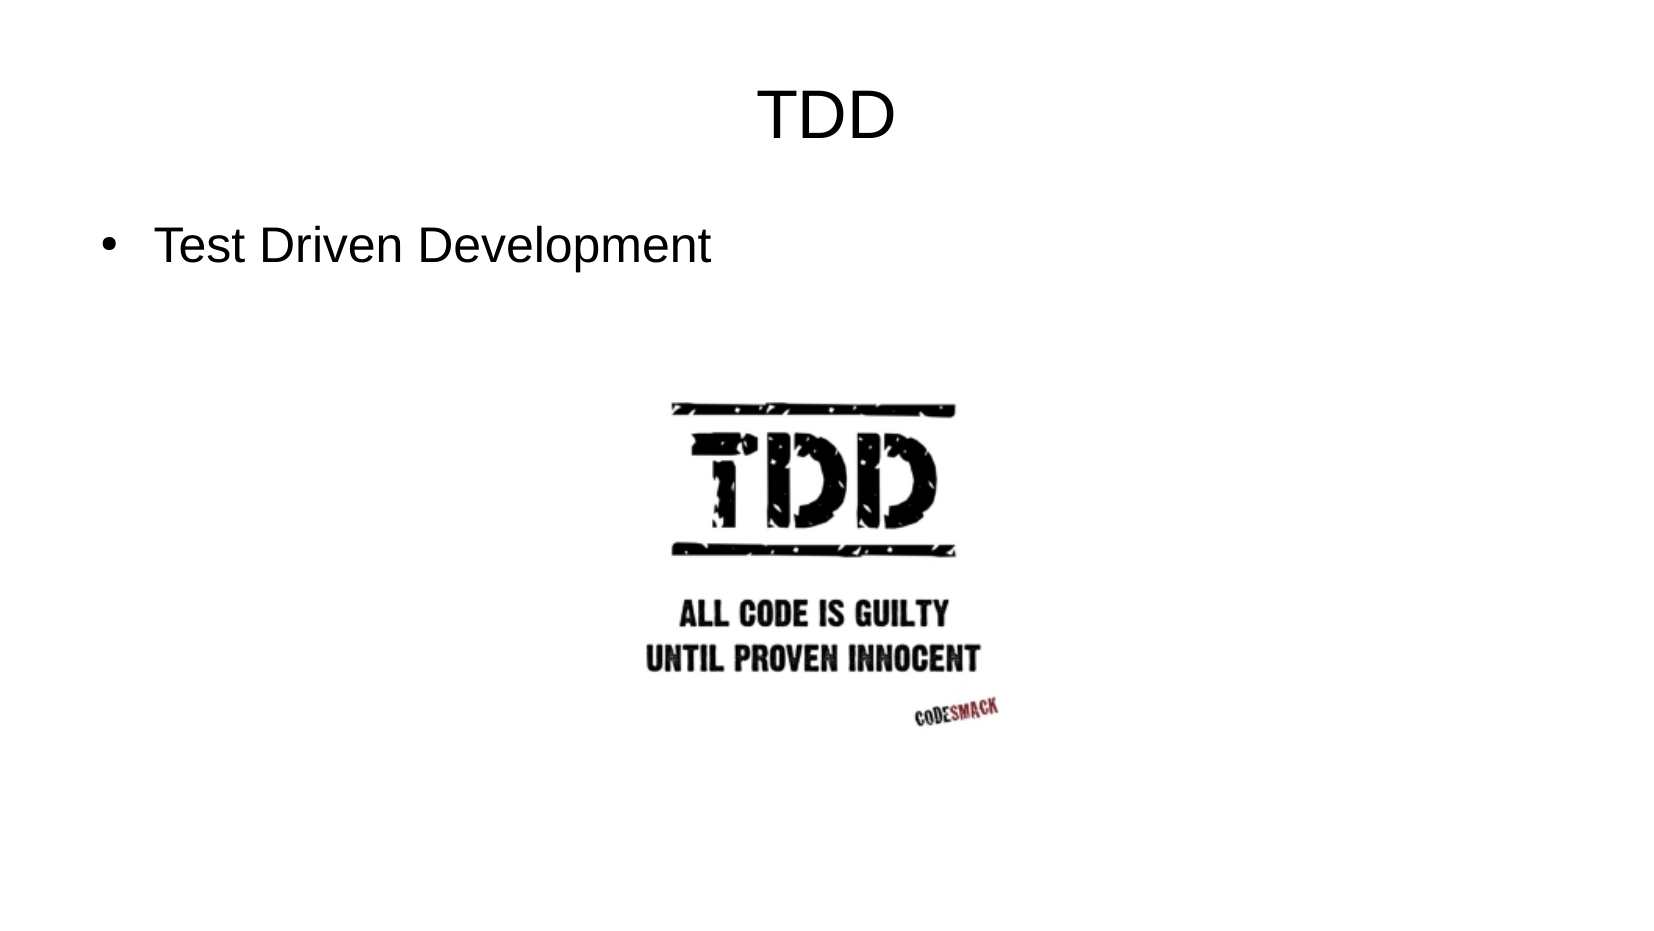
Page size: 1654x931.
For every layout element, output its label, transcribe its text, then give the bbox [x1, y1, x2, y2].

list Test Driven Development [82, 217, 1571, 758]
picture [375, 329, 1269, 788]
title TDD [82, 37, 1571, 193]
